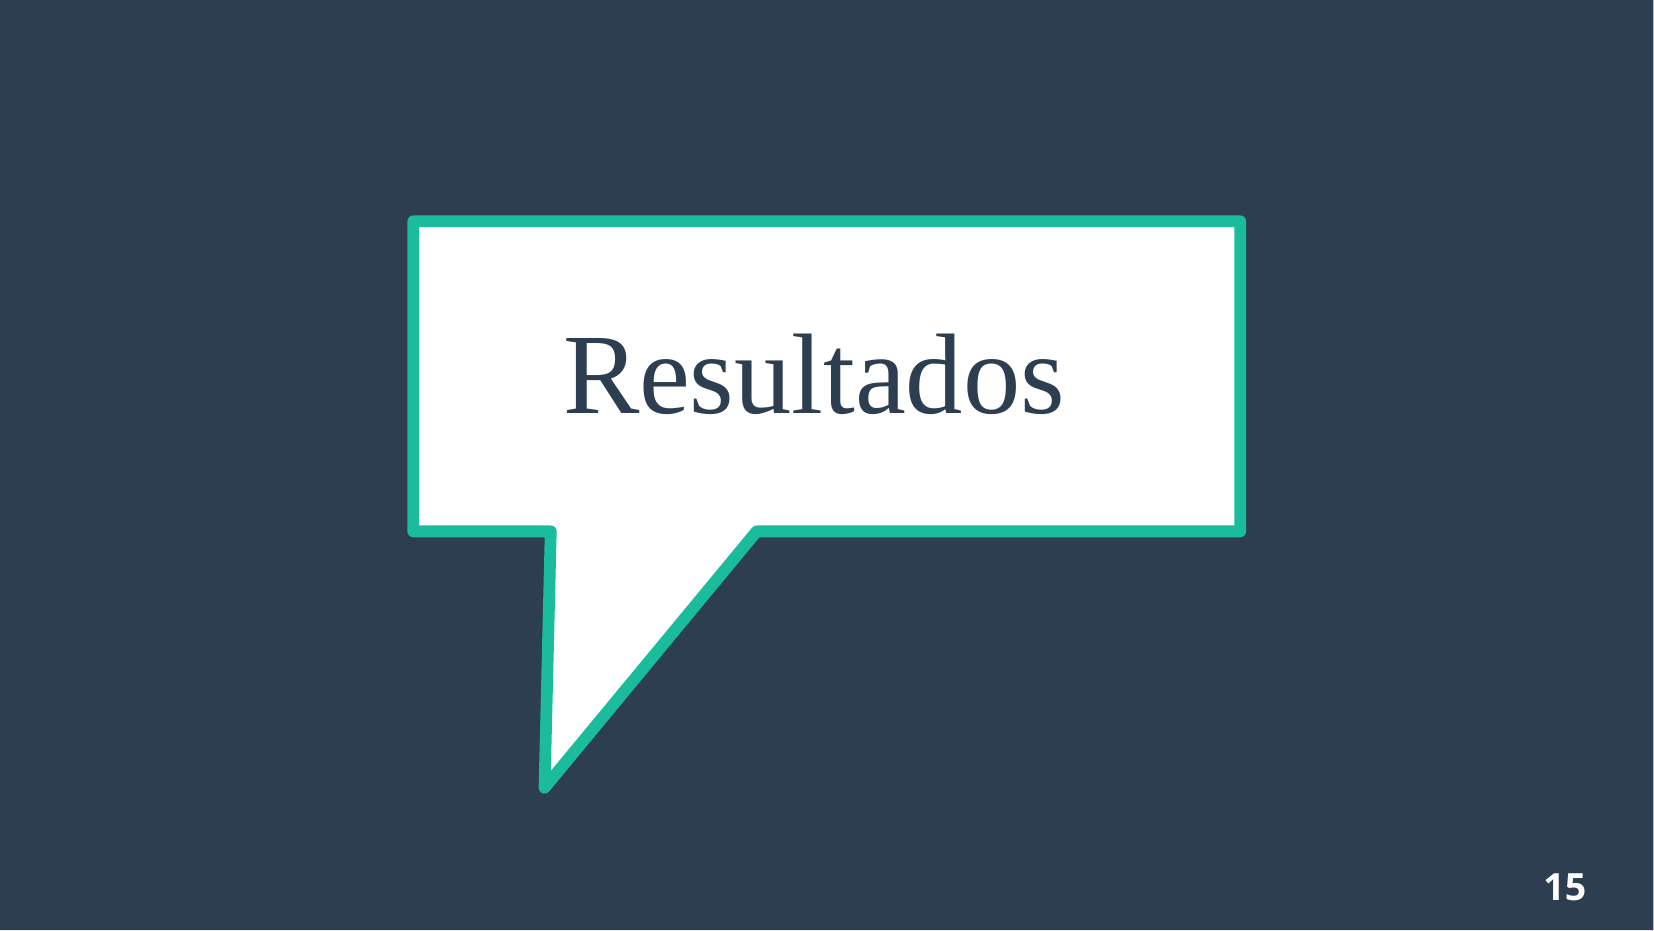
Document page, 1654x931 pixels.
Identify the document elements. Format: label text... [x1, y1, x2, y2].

text_box Resultados [548, 262, 1126, 488]
